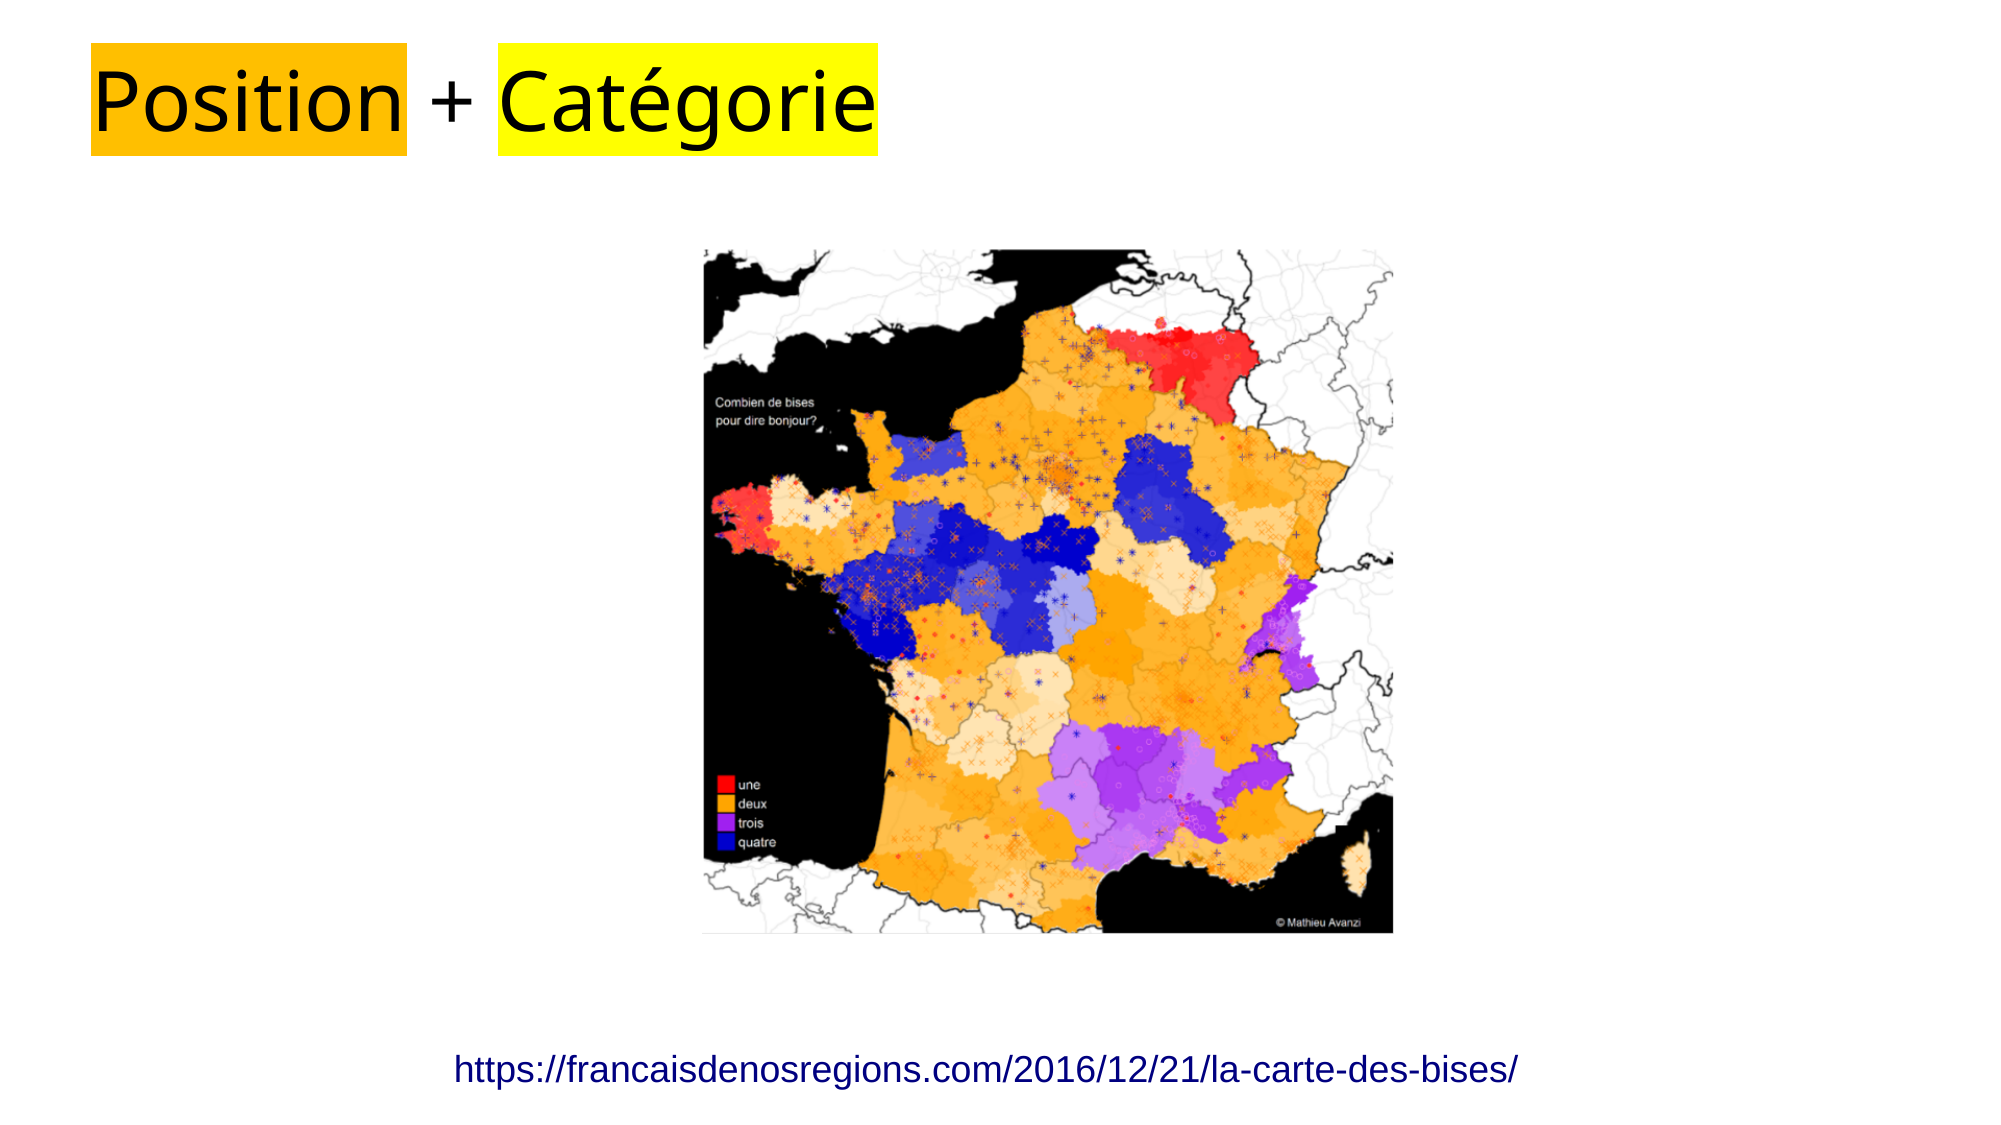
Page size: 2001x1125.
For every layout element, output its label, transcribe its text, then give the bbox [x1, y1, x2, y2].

text_box Position + Catégorie [76, 35, 1028, 461]
picture [702, 246, 1394, 934]
text_box https://francaisdenosregions.com/2016/12/21/la-carte-des-bises/ [0, 1041, 1973, 1099]
